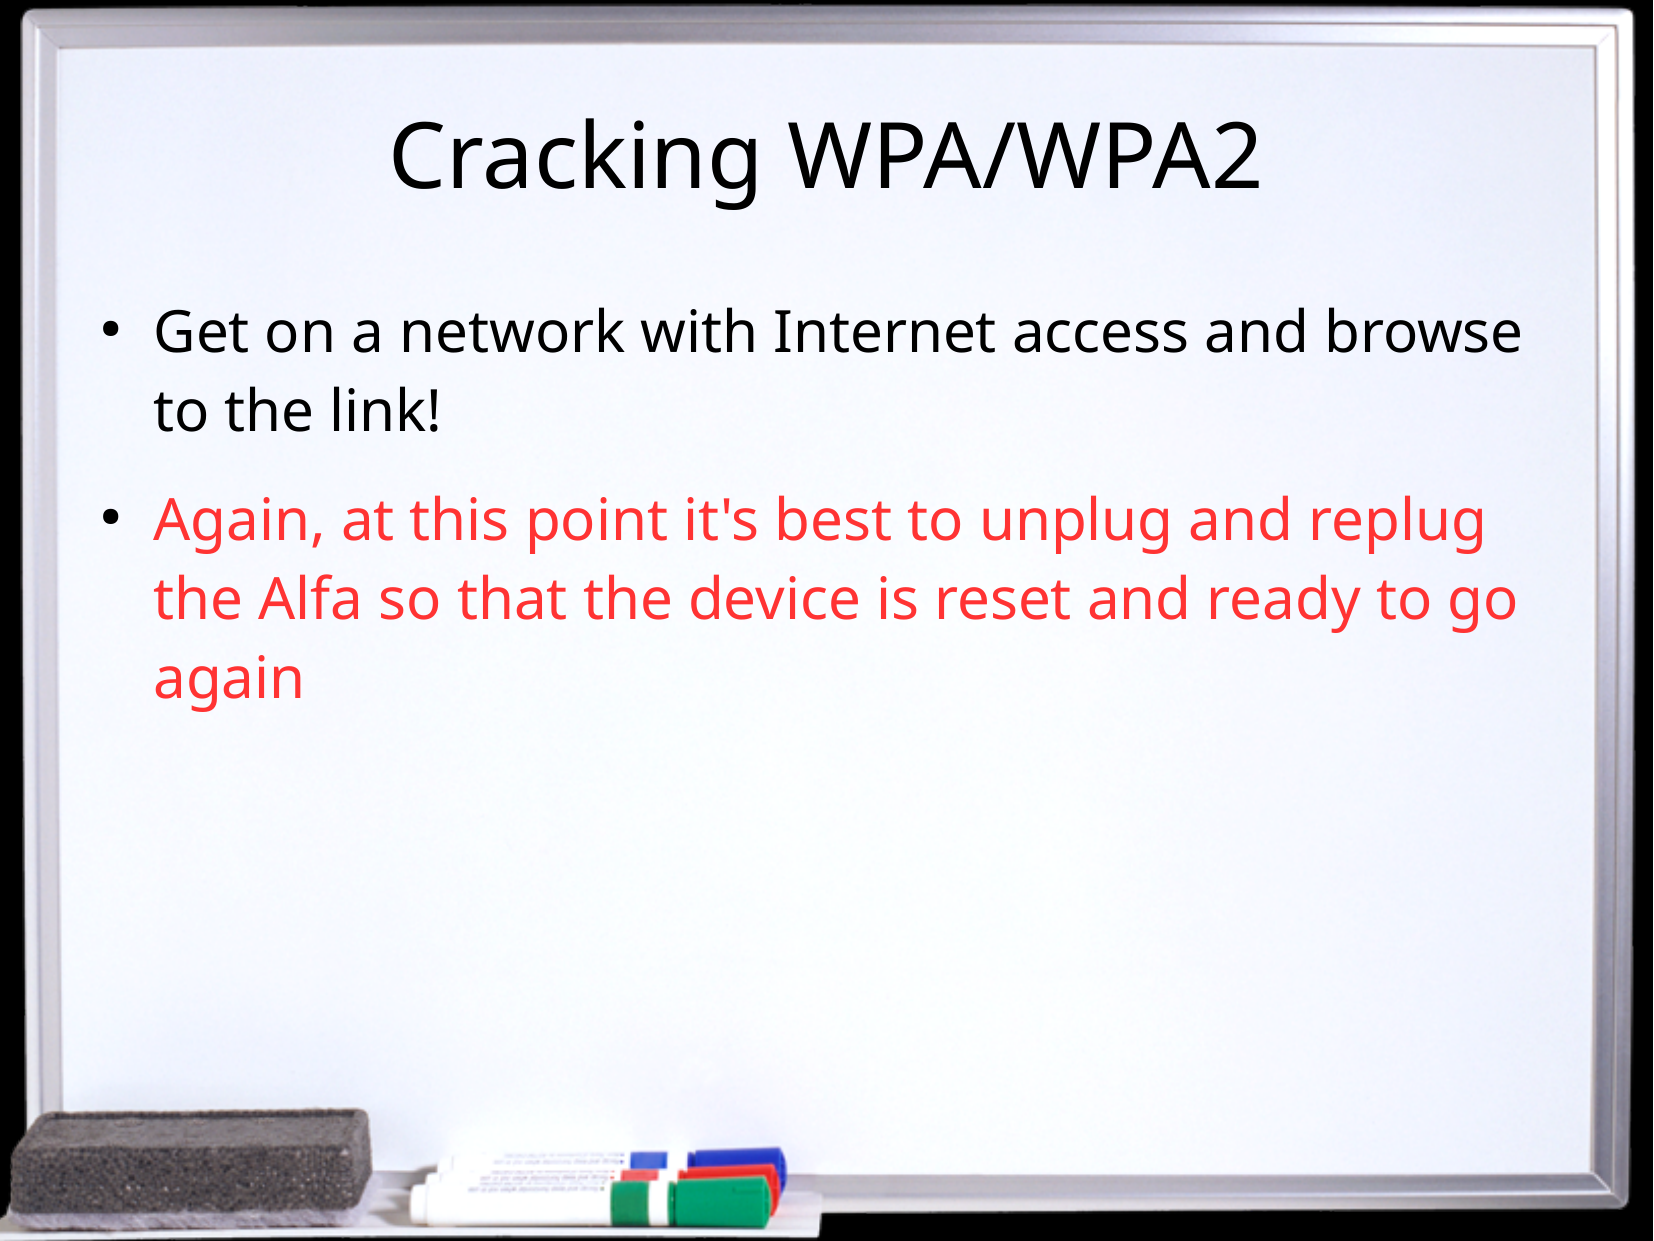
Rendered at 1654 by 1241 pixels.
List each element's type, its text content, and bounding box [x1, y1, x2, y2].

title Cracking WPA/WPA2 [82, 49, 1571, 257]
picture [0, 0, 1654, 1241]
list Get on a network with Internet access and browse to the link! Again, at this point it's best to unplug and replug the Alfa so that the device is reset and ready to go again [82, 290, 1571, 1109]
